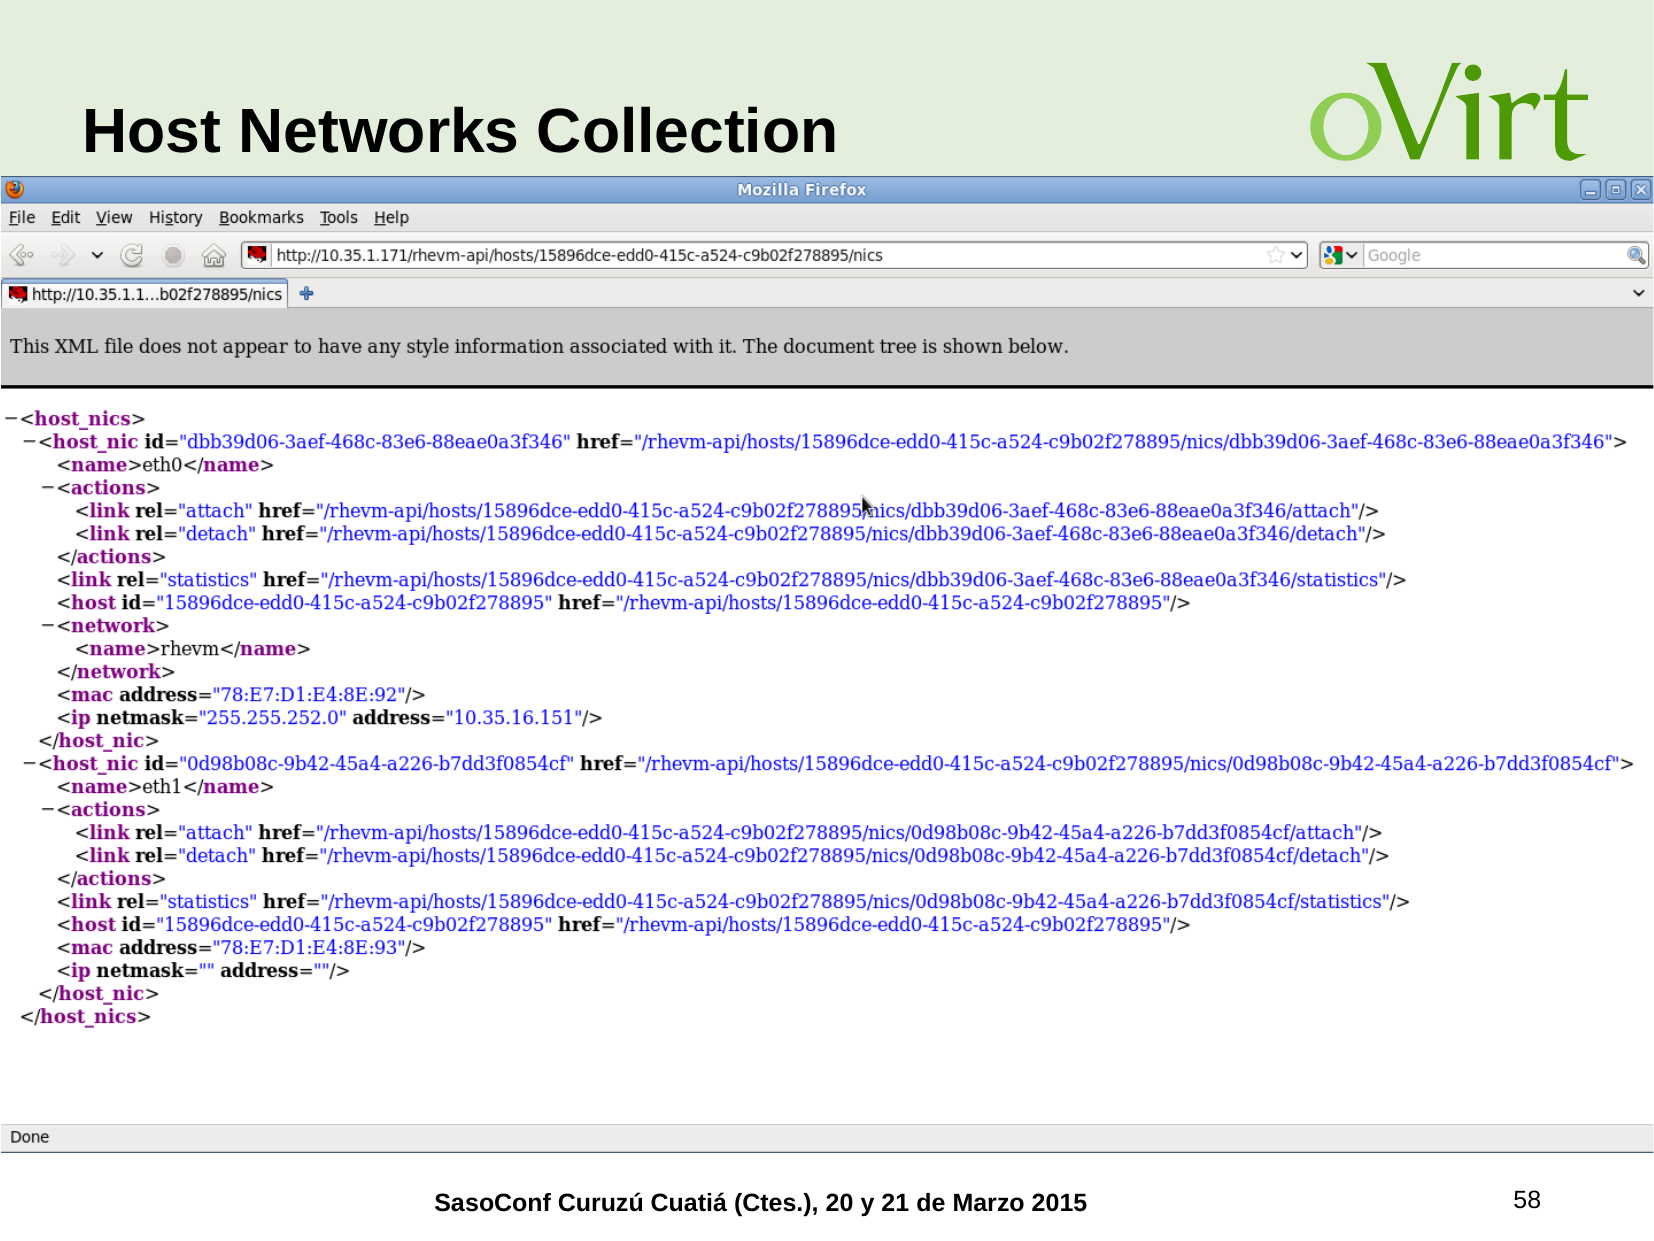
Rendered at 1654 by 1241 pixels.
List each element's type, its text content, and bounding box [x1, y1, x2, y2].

title Host Networks Collection [82, 37, 1571, 176]
picture [1, 176, 1654, 1153]
